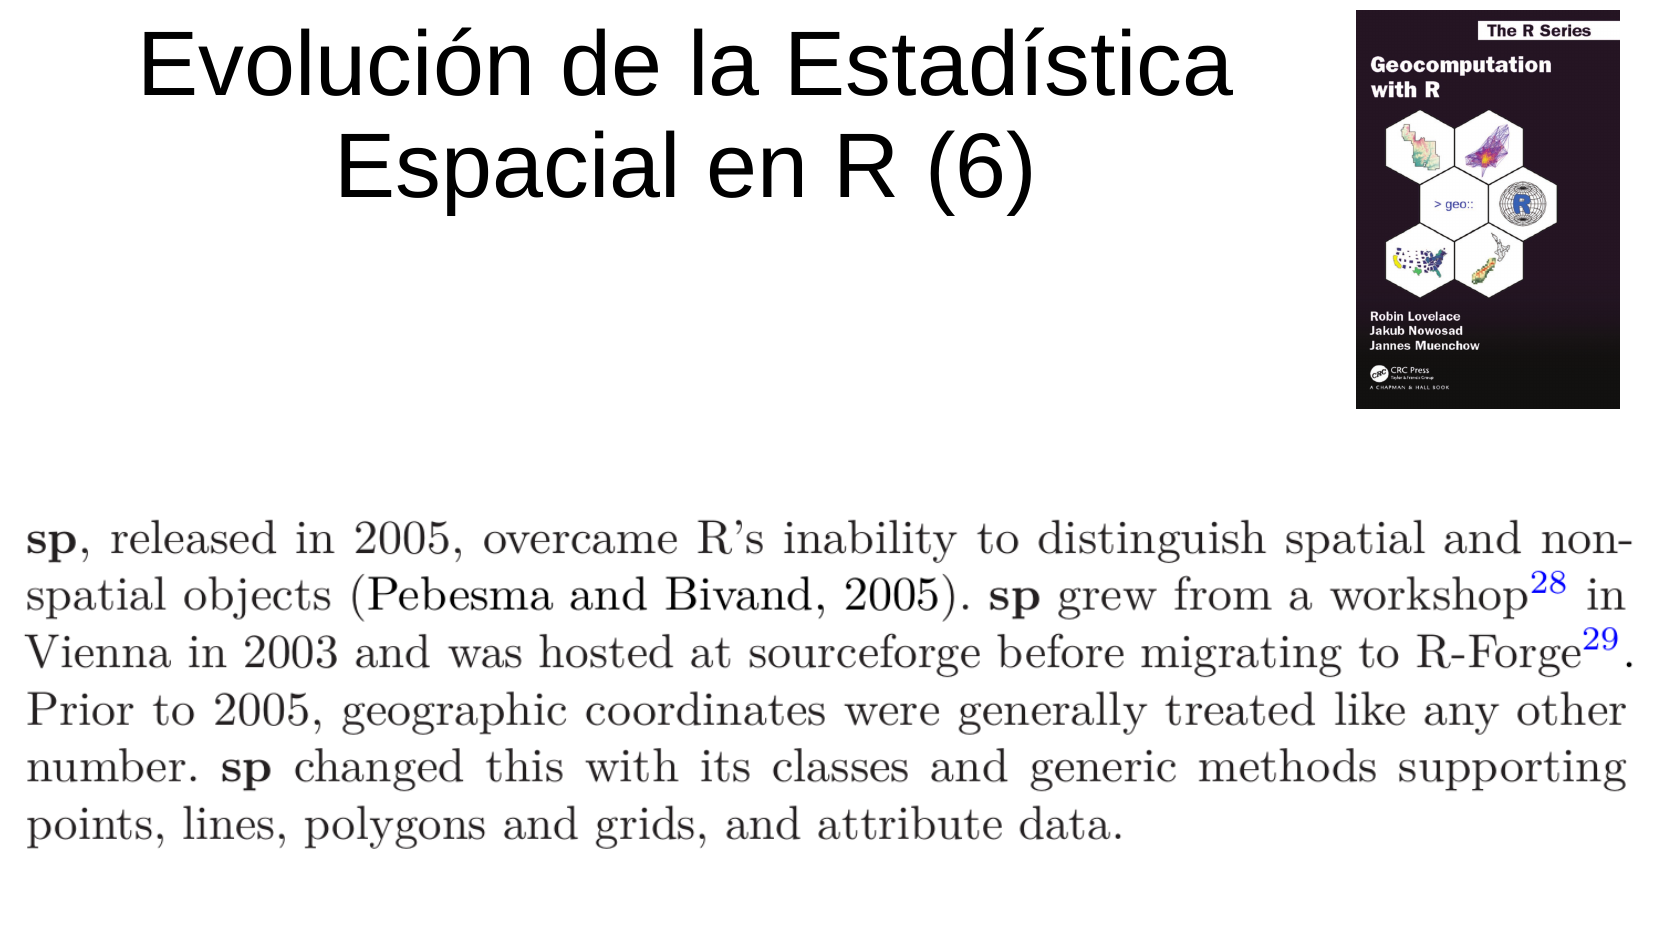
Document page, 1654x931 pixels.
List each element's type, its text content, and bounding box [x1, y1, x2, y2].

picture [1356, 10, 1620, 409]
picture [0, 511, 1648, 850]
title Evolución de la Estadística Espacial en R (6) [82, 12, 1291, 218]
